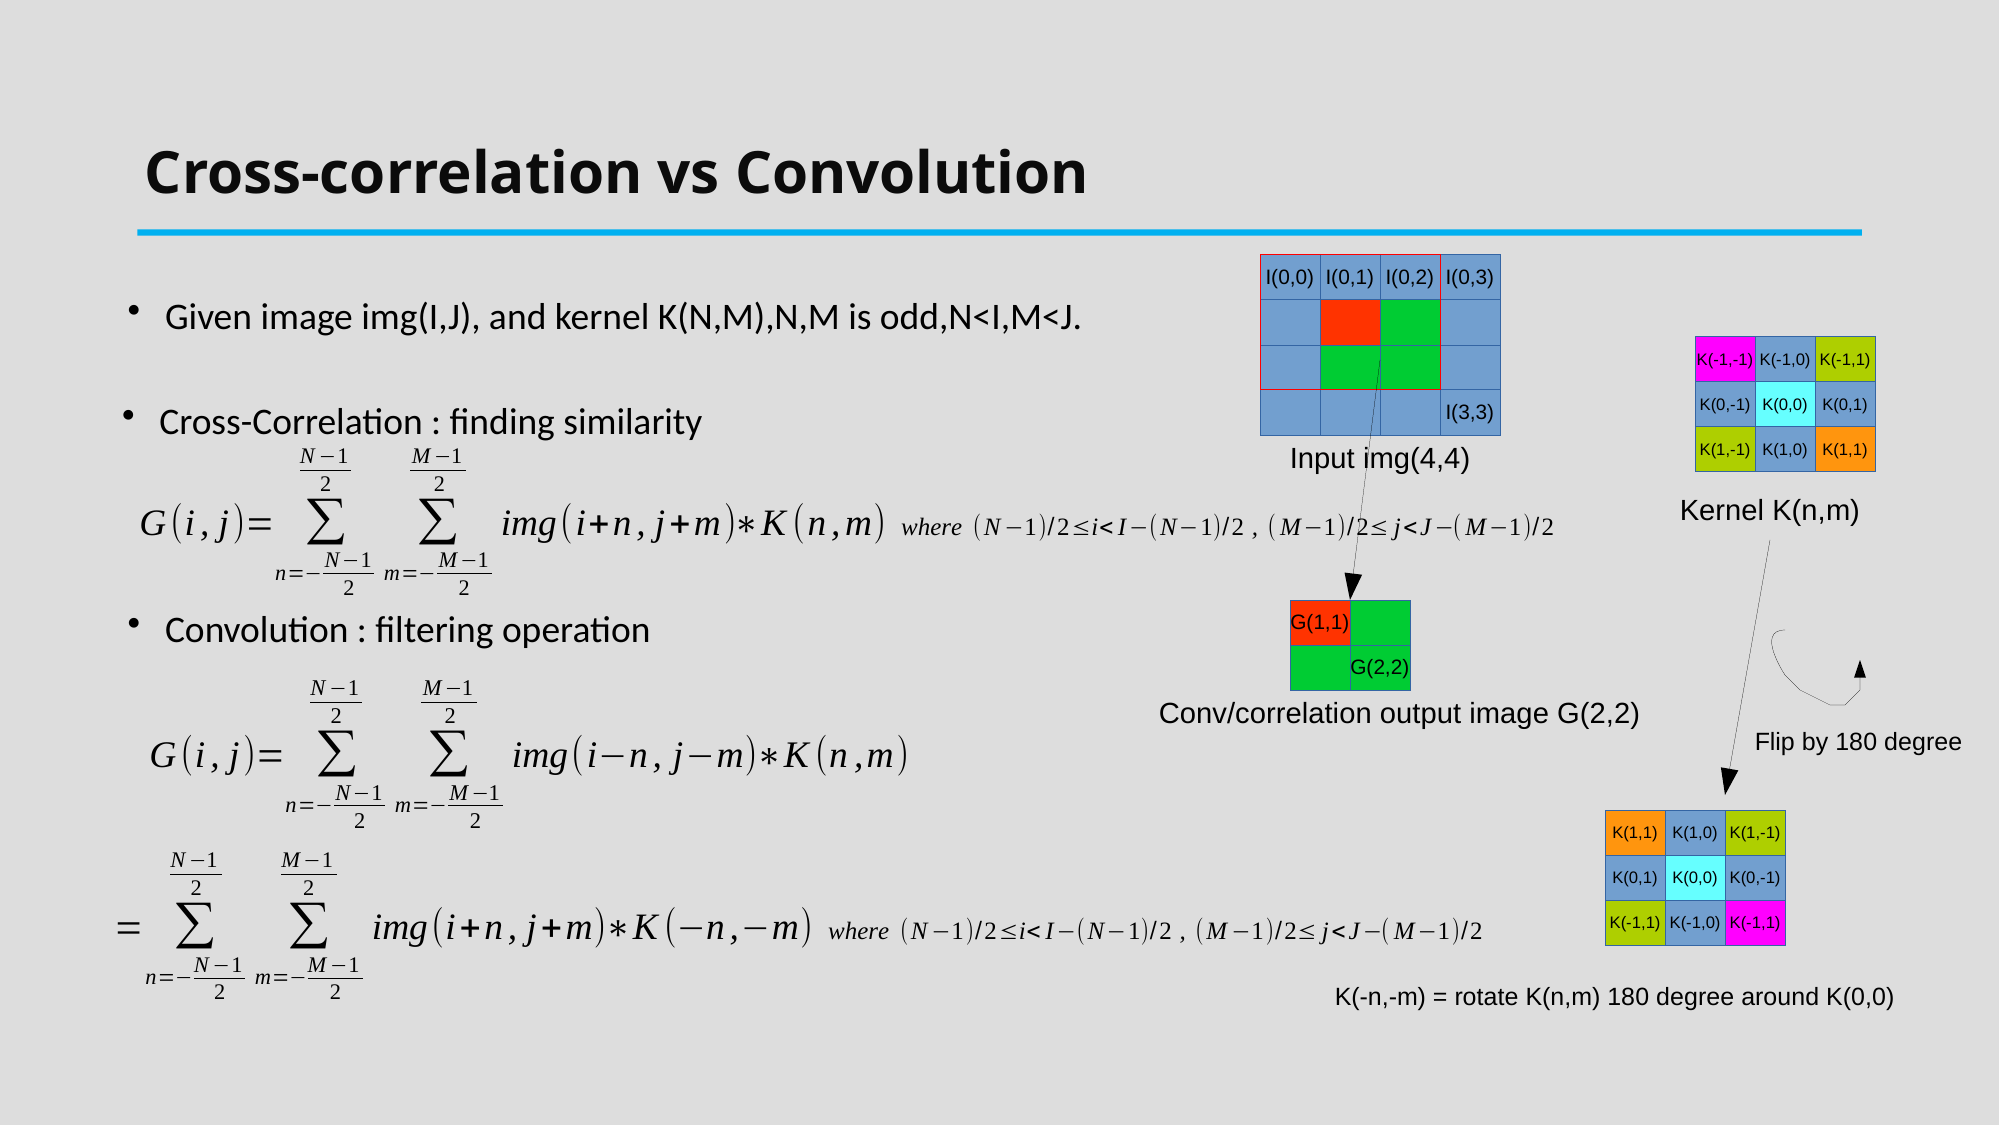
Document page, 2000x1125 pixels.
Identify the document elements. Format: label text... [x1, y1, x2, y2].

text_box K(0,0) [1755, 381, 1816, 426]
text_box K(0,1) [1816, 381, 1876, 426]
text_box K(-1,1) [1816, 336, 1876, 381]
text_box K(1,1) [1605, 810, 1665, 855]
text_box K(-1,1) [1726, 900, 1786, 946]
text_box Flip by 180 degree [1740, 720, 1996, 766]
text_box Cross-Correlation : finding similarity [114, 389, 1139, 540]
text_box [1260, 390, 1376, 436]
text_box Given image img(I,J), and kernel K(N,M),N,M is odd,N<I,M<J. [120, 284, 1145, 346]
text_box K(-1,1) [1605, 900, 1665, 946]
text_box [1441, 299, 1501, 389]
chart [0, 675, 1489, 1006]
text_box K(0,1) [1605, 855, 1665, 900]
text_box K(-1,-1) [1695, 336, 1755, 381]
text_box I(0,1) [1320, 255, 1381, 299]
text_box K(-1,0) [1665, 900, 1726, 946]
text_box I(0,2) [1381, 255, 1440, 299]
text_box K(1,-1) [1695, 426, 1755, 472]
text_box K(1,-1) [1726, 810, 1786, 855]
text_box Input img(4,4) [1275, 435, 1370, 443]
text_box K(1,1) [1816, 426, 1876, 472]
text_box K(-n,-m) = rotate K(n,m) 180 degree around K(0,0) [1320, 975, 1996, 1036]
chart [1351, 443, 1561, 601]
text_box [1290, 601, 1411, 690]
text_box Conv/correlation output image G(2,2) [1144, 690, 1666, 771]
text_box K(-1,0) [1755, 336, 1816, 381]
text_box I(0,0) [1261, 255, 1320, 299]
title Cross-correlation vs Convolution [137, 108, 1862, 229]
chart [133, 443, 1369, 601]
text_box K(0,0) [1665, 855, 1726, 900]
text_box G(1,1) [1290, 601, 1351, 645]
text_box Kernel K(n,m) [1665, 486, 1921, 540]
text_box [1371, 390, 1441, 435]
text_box Convolution : filtering operation [120, 597, 1145, 748]
text_box I(3,3) [1441, 389, 1501, 435]
text_box K(0,-1) [1726, 855, 1786, 900]
text_box K(1,0) [1755, 426, 1816, 472]
text_box I(0,3) [1441, 254, 1501, 299]
text_box K(0,-1) [1695, 381, 1755, 426]
text_box Input img(4,4) [1370, 435, 1501, 443]
text_box [1261, 299, 1440, 389]
text_box G(2,2) [1351, 645, 1411, 690]
text_box K(1,0) [1665, 810, 1726, 855]
